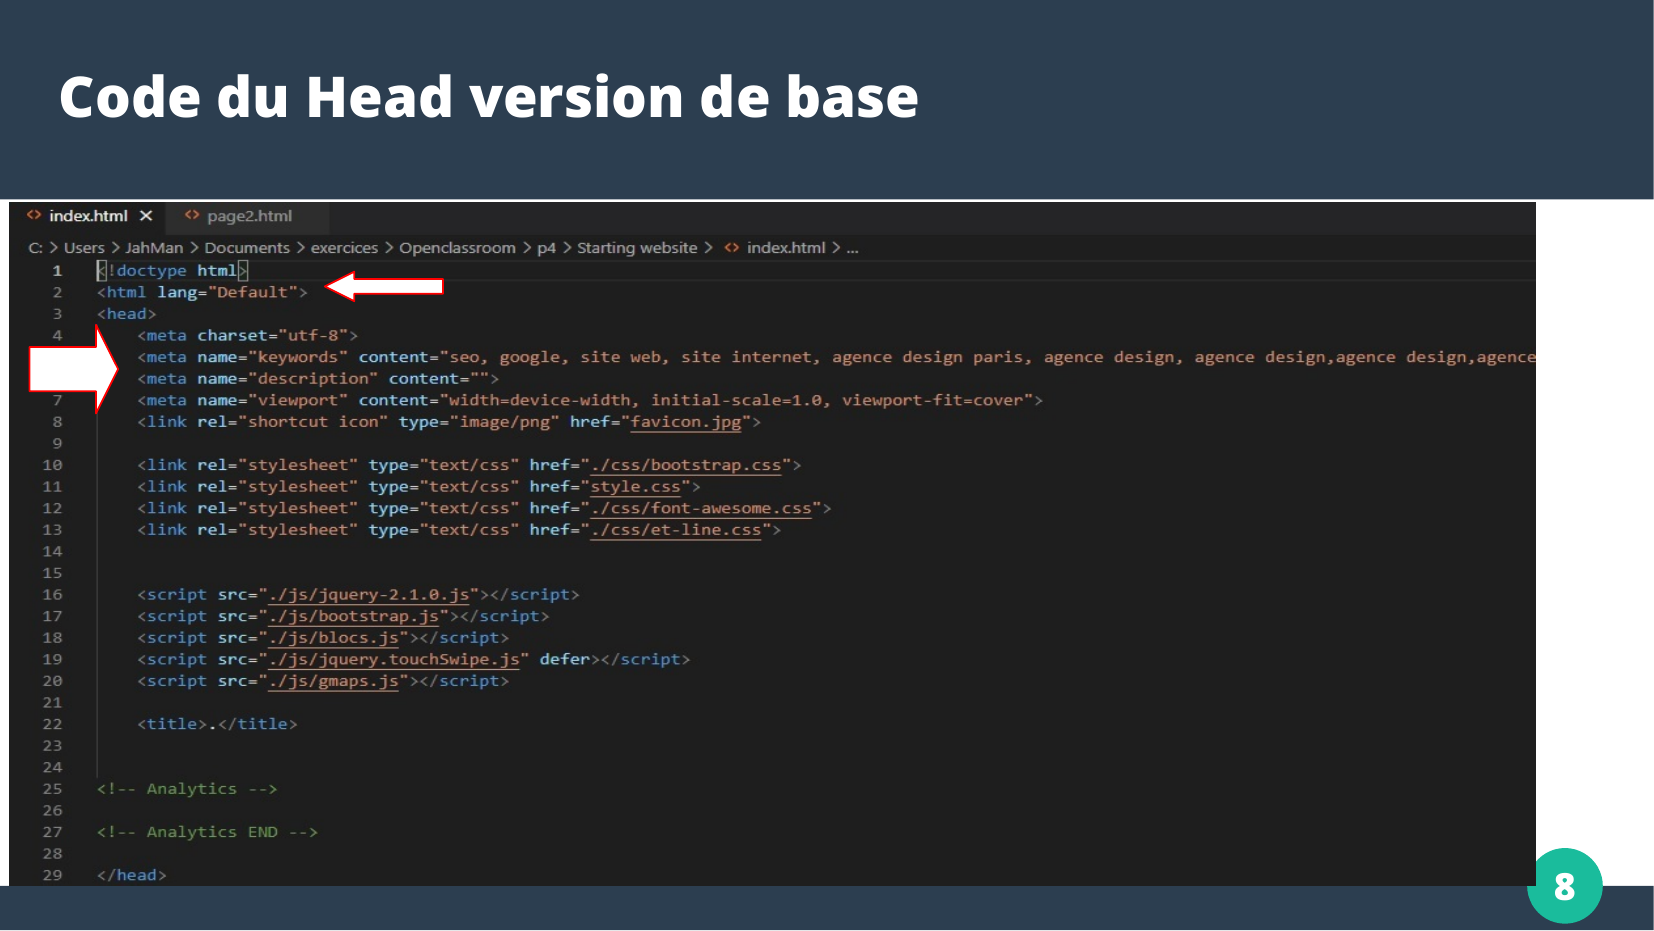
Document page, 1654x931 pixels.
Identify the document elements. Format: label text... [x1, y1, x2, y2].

title Code du Head version de base [59, 37, 1595, 156]
text_box [29, 324, 119, 414]
text_box [324, 271, 443, 302]
picture [9, 202, 1536, 886]
